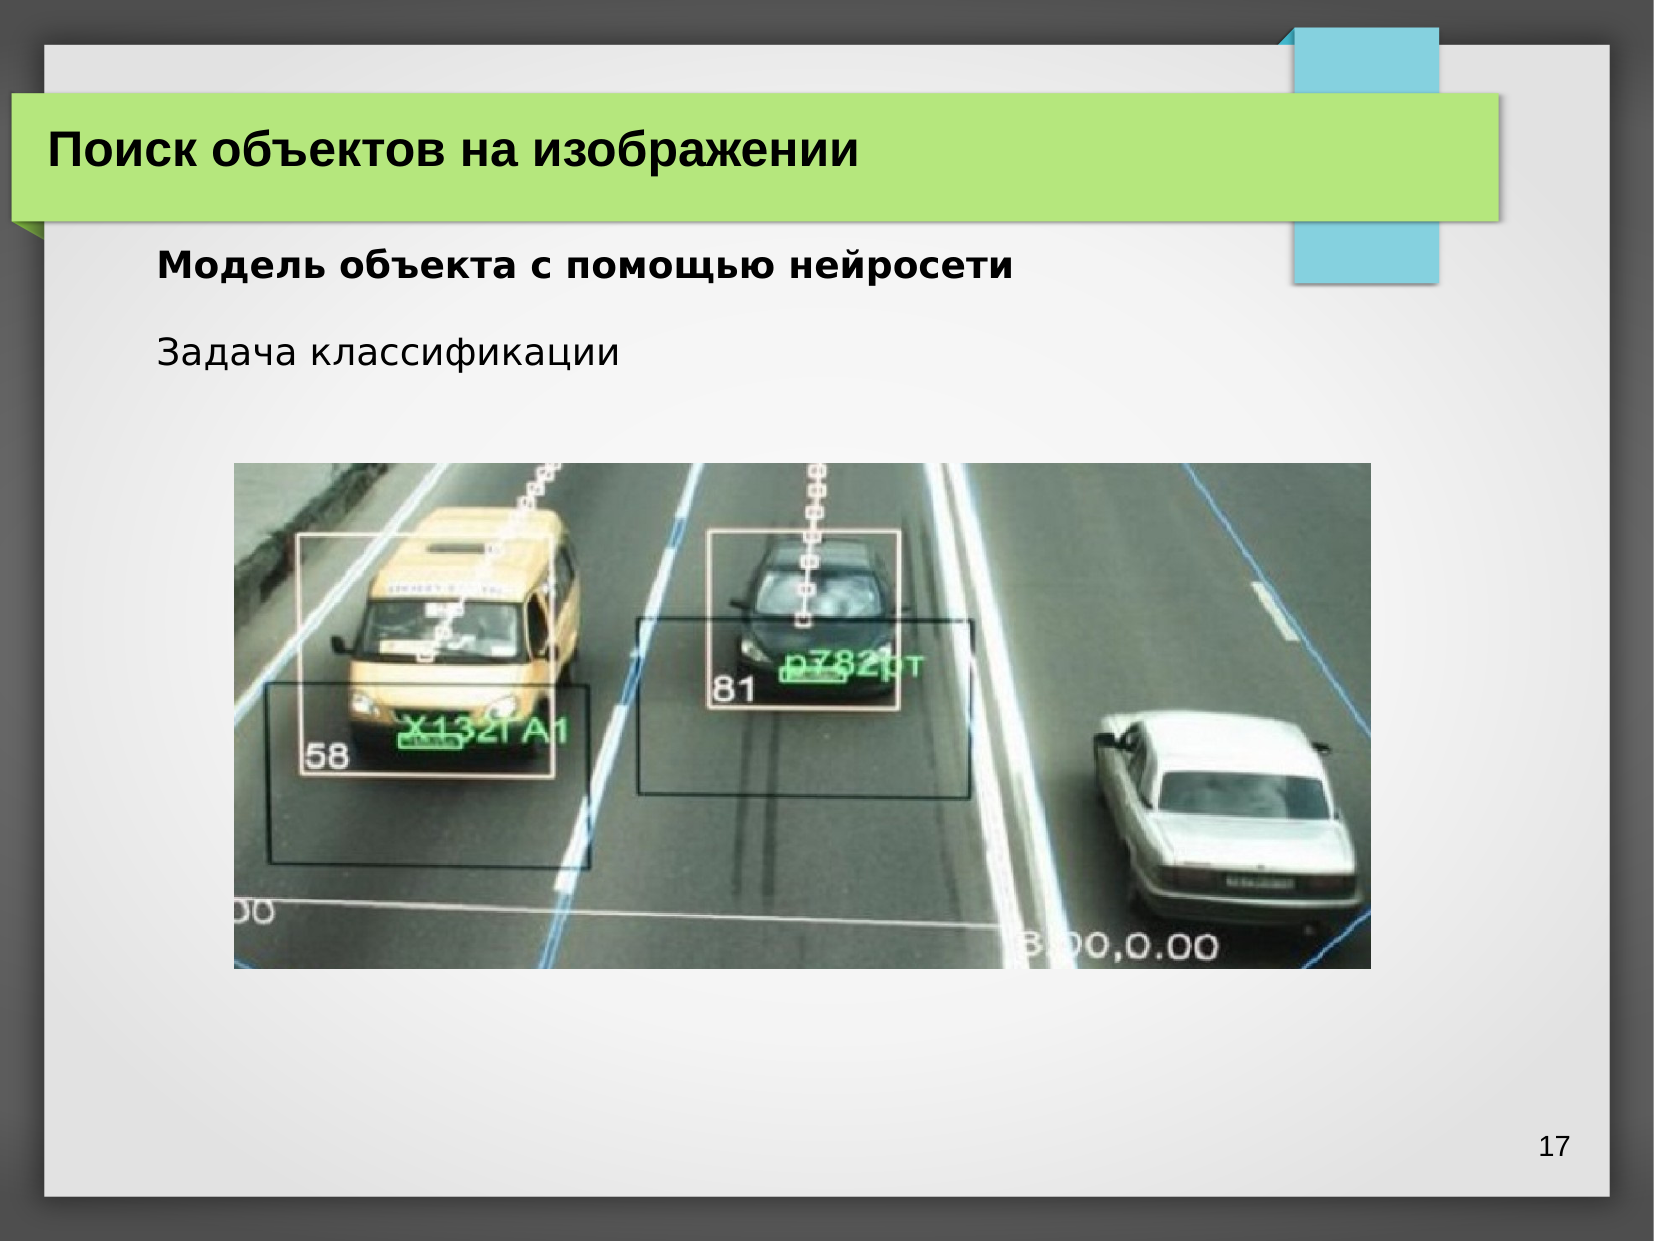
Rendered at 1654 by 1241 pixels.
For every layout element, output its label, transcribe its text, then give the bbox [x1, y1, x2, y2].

text_box Модель объекта с помощью нейросети Задача классификации [141, 236, 1193, 426]
title Поиск объектов на изображении [47, 120, 1004, 177]
picture [0, 0, 1654, 1241]
